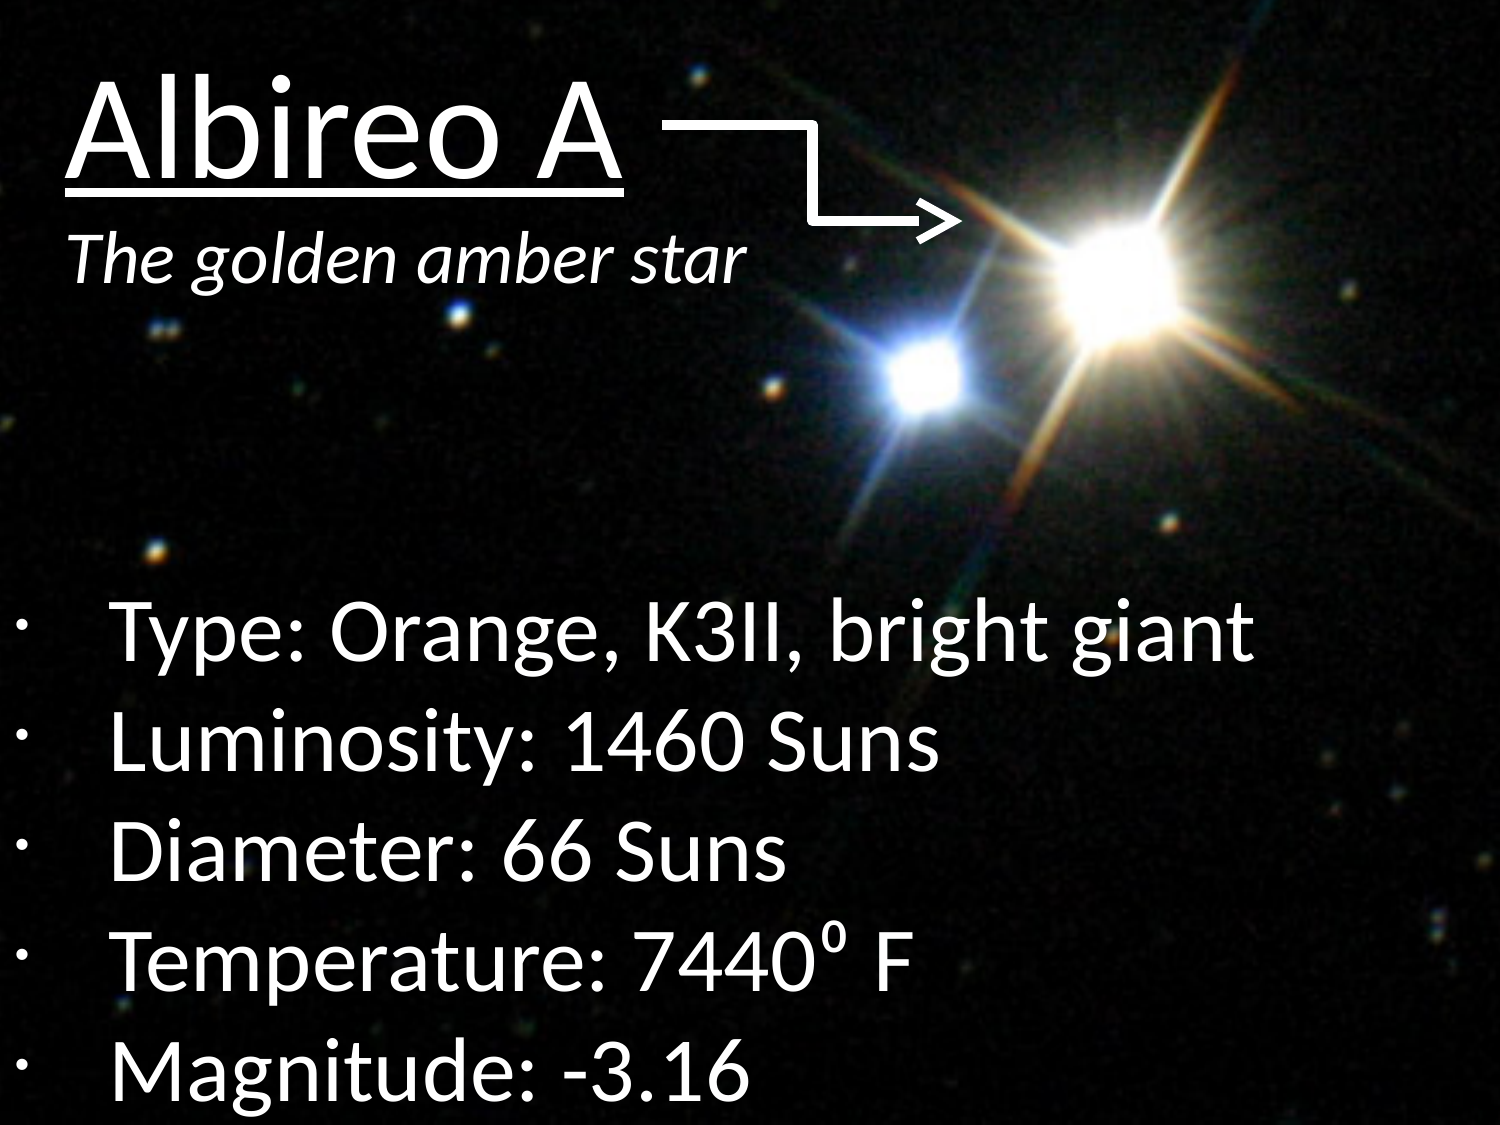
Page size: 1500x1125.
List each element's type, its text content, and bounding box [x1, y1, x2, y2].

picture [0, 0, 1500, 1125]
text_box Albireo A The golden amber star [50, 20, 825, 306]
text_box Type: Orange, K3II, bright giant Luminosity: 1460 Suns Diameter: 66 Suns Temperature: 7440⁰ F Magnitude: -3.16 [0, 562, 1495, 1125]
